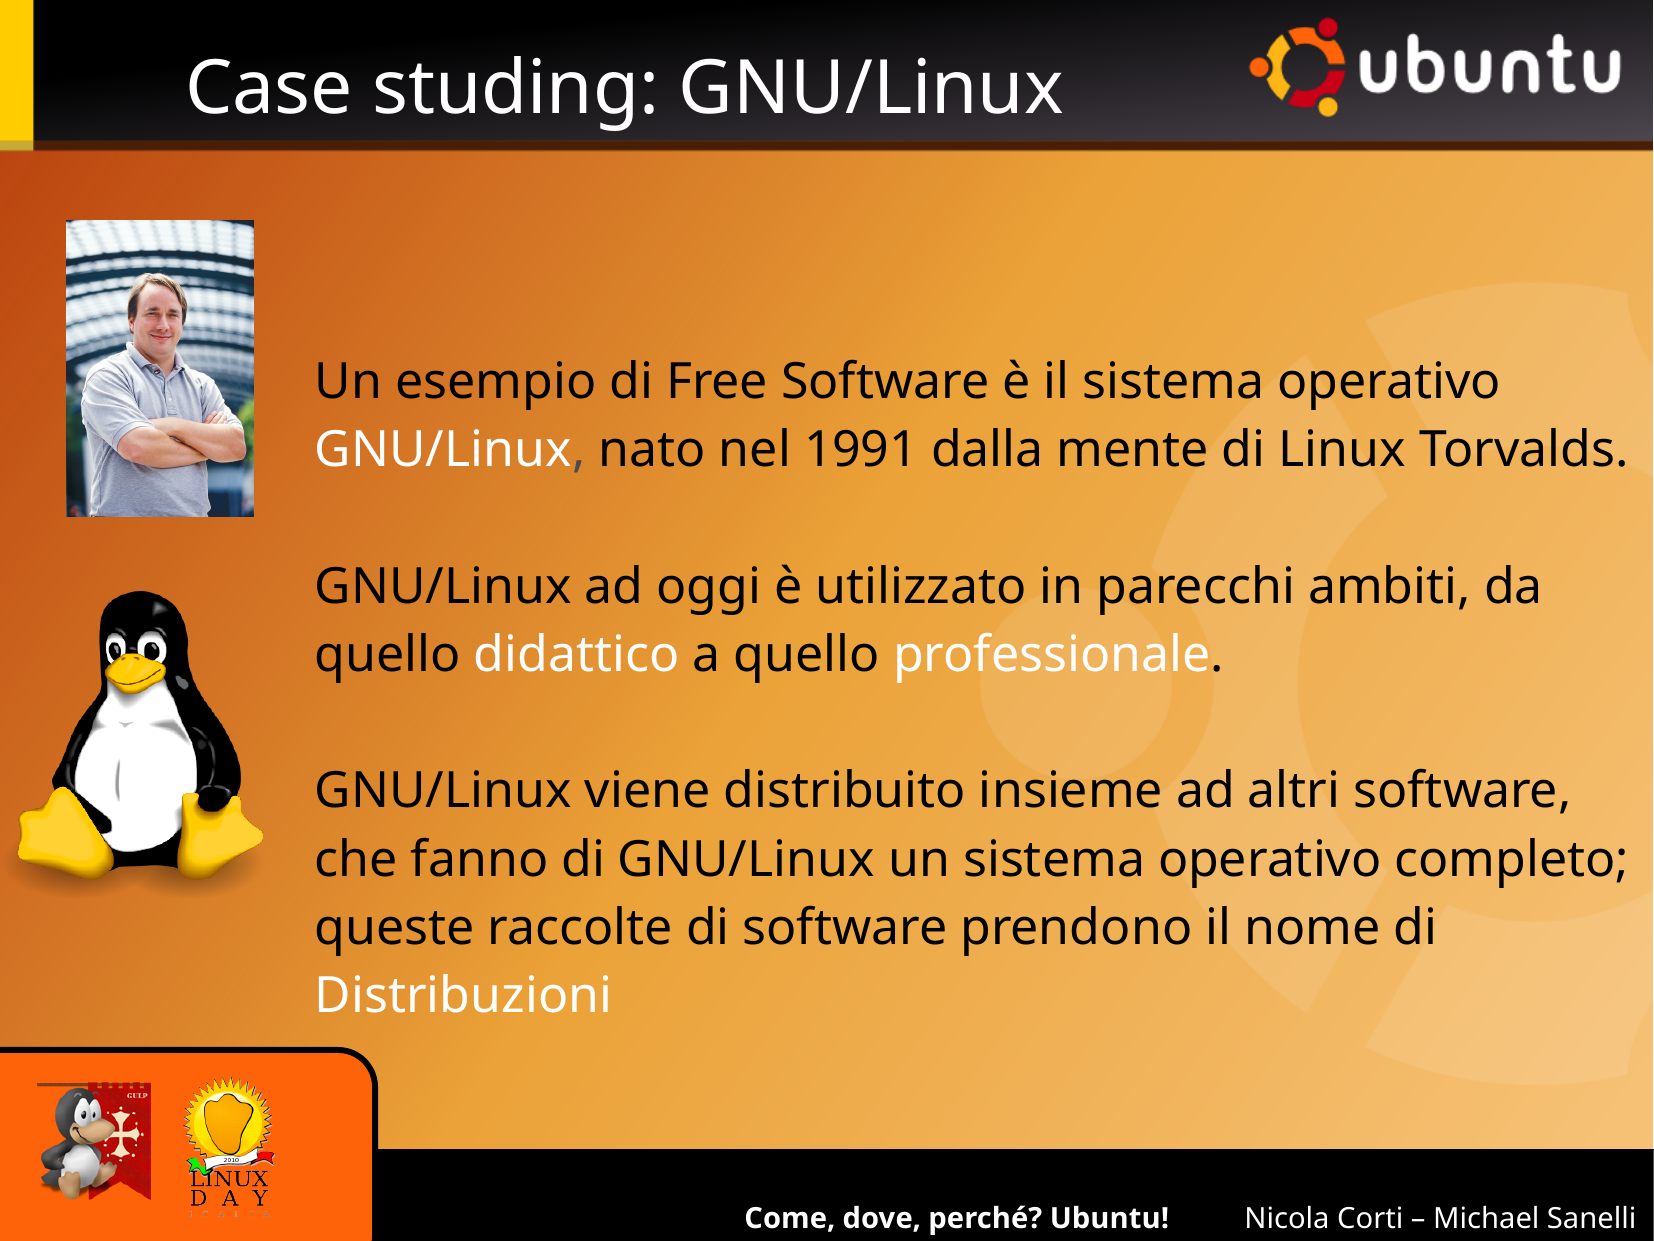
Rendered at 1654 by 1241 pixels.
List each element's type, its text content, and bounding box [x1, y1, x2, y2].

text_box Un esempio di Free Software è il sistema operativo GNU/Linux, nato nel 1991 dalla mente di Linux Torvalds. GNU/Linux ad oggi è utilizzato in parecchi ambiti, da quello didattico a quello professionale. GNU/Linux viene distribuito insieme ad altri software, che fanno di GNU/Linux un sistema operativo completo; queste raccolte di software prendono il nome di Distribuzioni [300, 337, 1651, 913]
title Case studing: GNU/Linux [49, 25, 1201, 143]
picture [0, 0, 1653, 1149]
picture [37, 1082, 151, 1200]
picture [183, 1076, 275, 1217]
